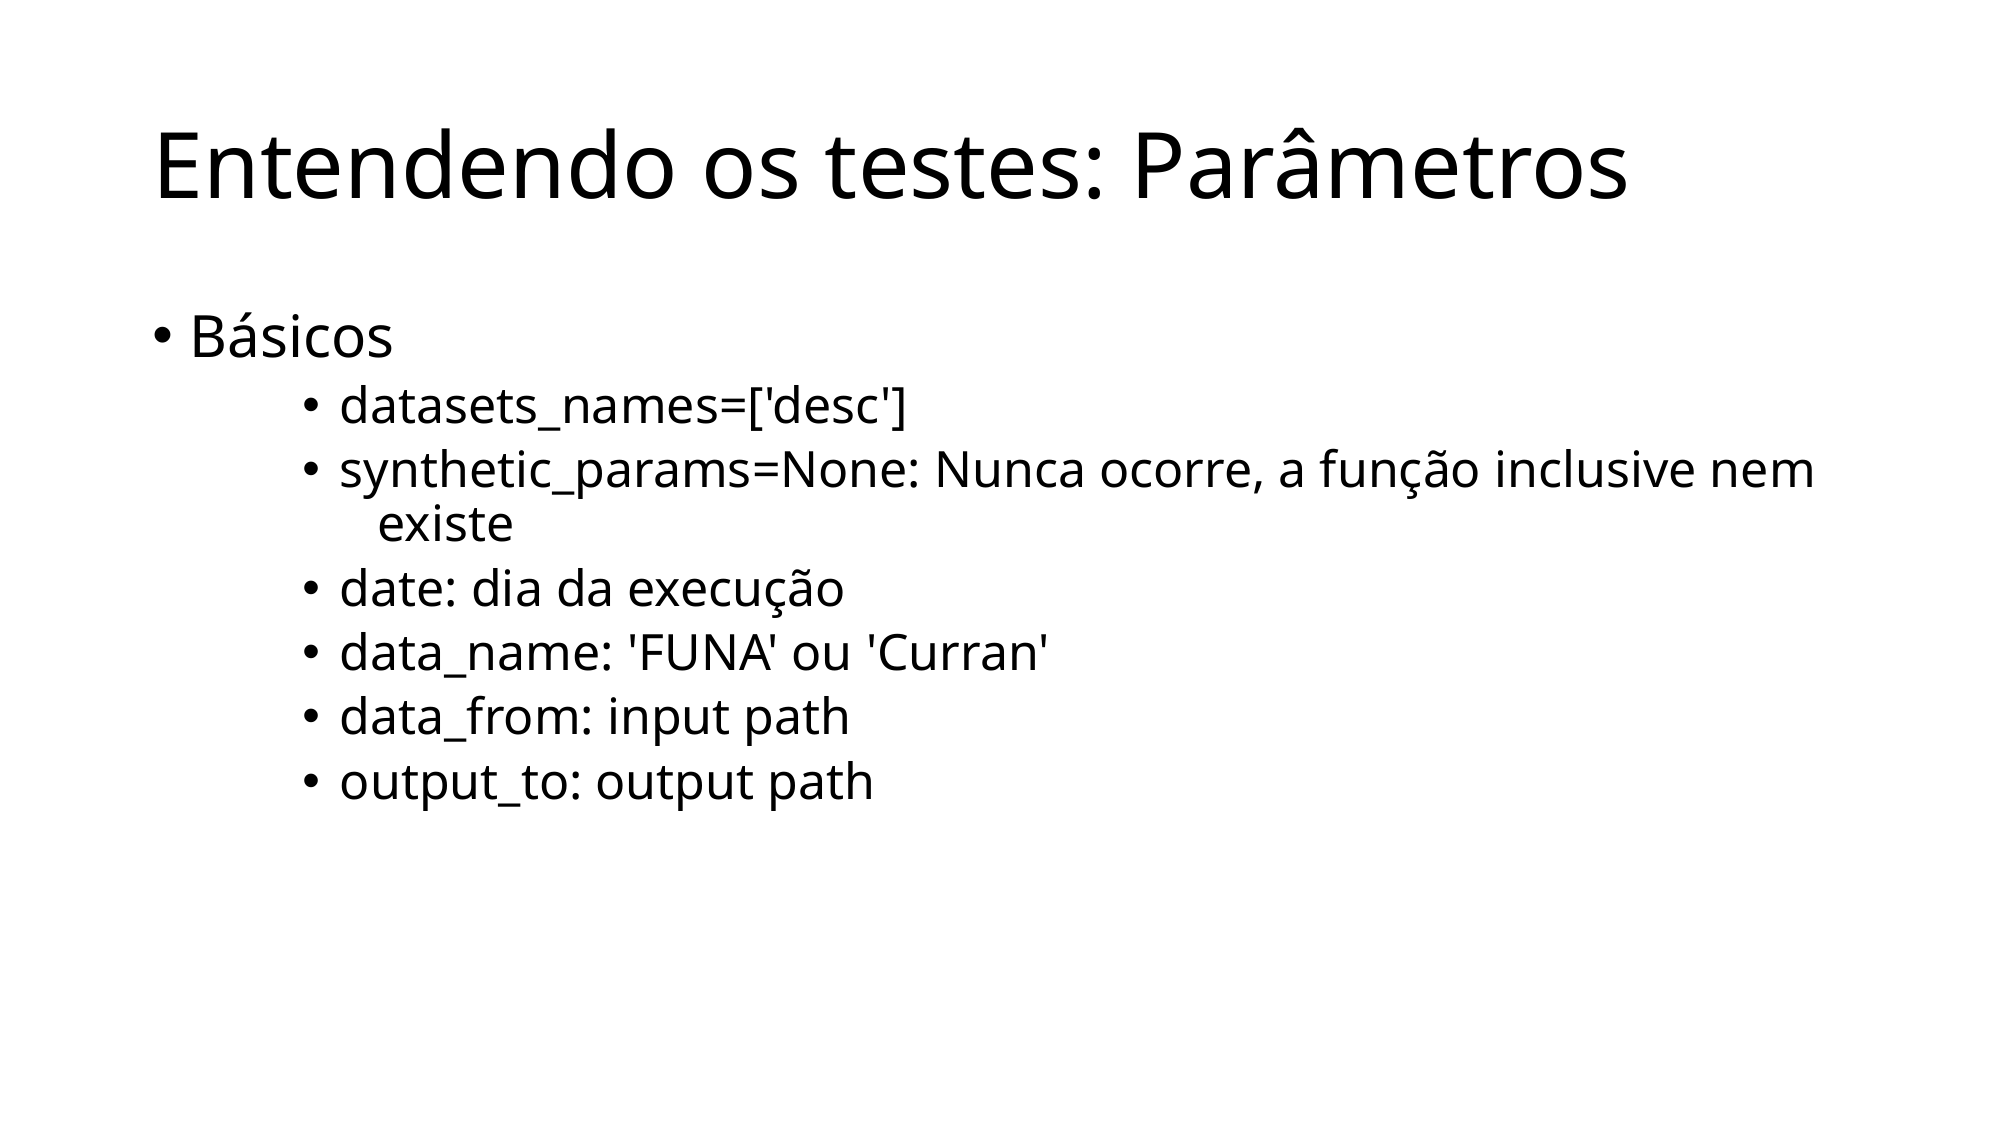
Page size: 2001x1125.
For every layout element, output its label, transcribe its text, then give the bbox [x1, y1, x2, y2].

title Entendendo os testes: Parâmetros [137, 59, 1863, 278]
list Básicos datasets_names=['desc'] synthetic_params=None: Nunca ocorre, a função inclusive nem existe date: dia da execução data_name: 'FUNA' ou 'Curran' data_from: input path output_to: output path [137, 299, 1862, 1014]
